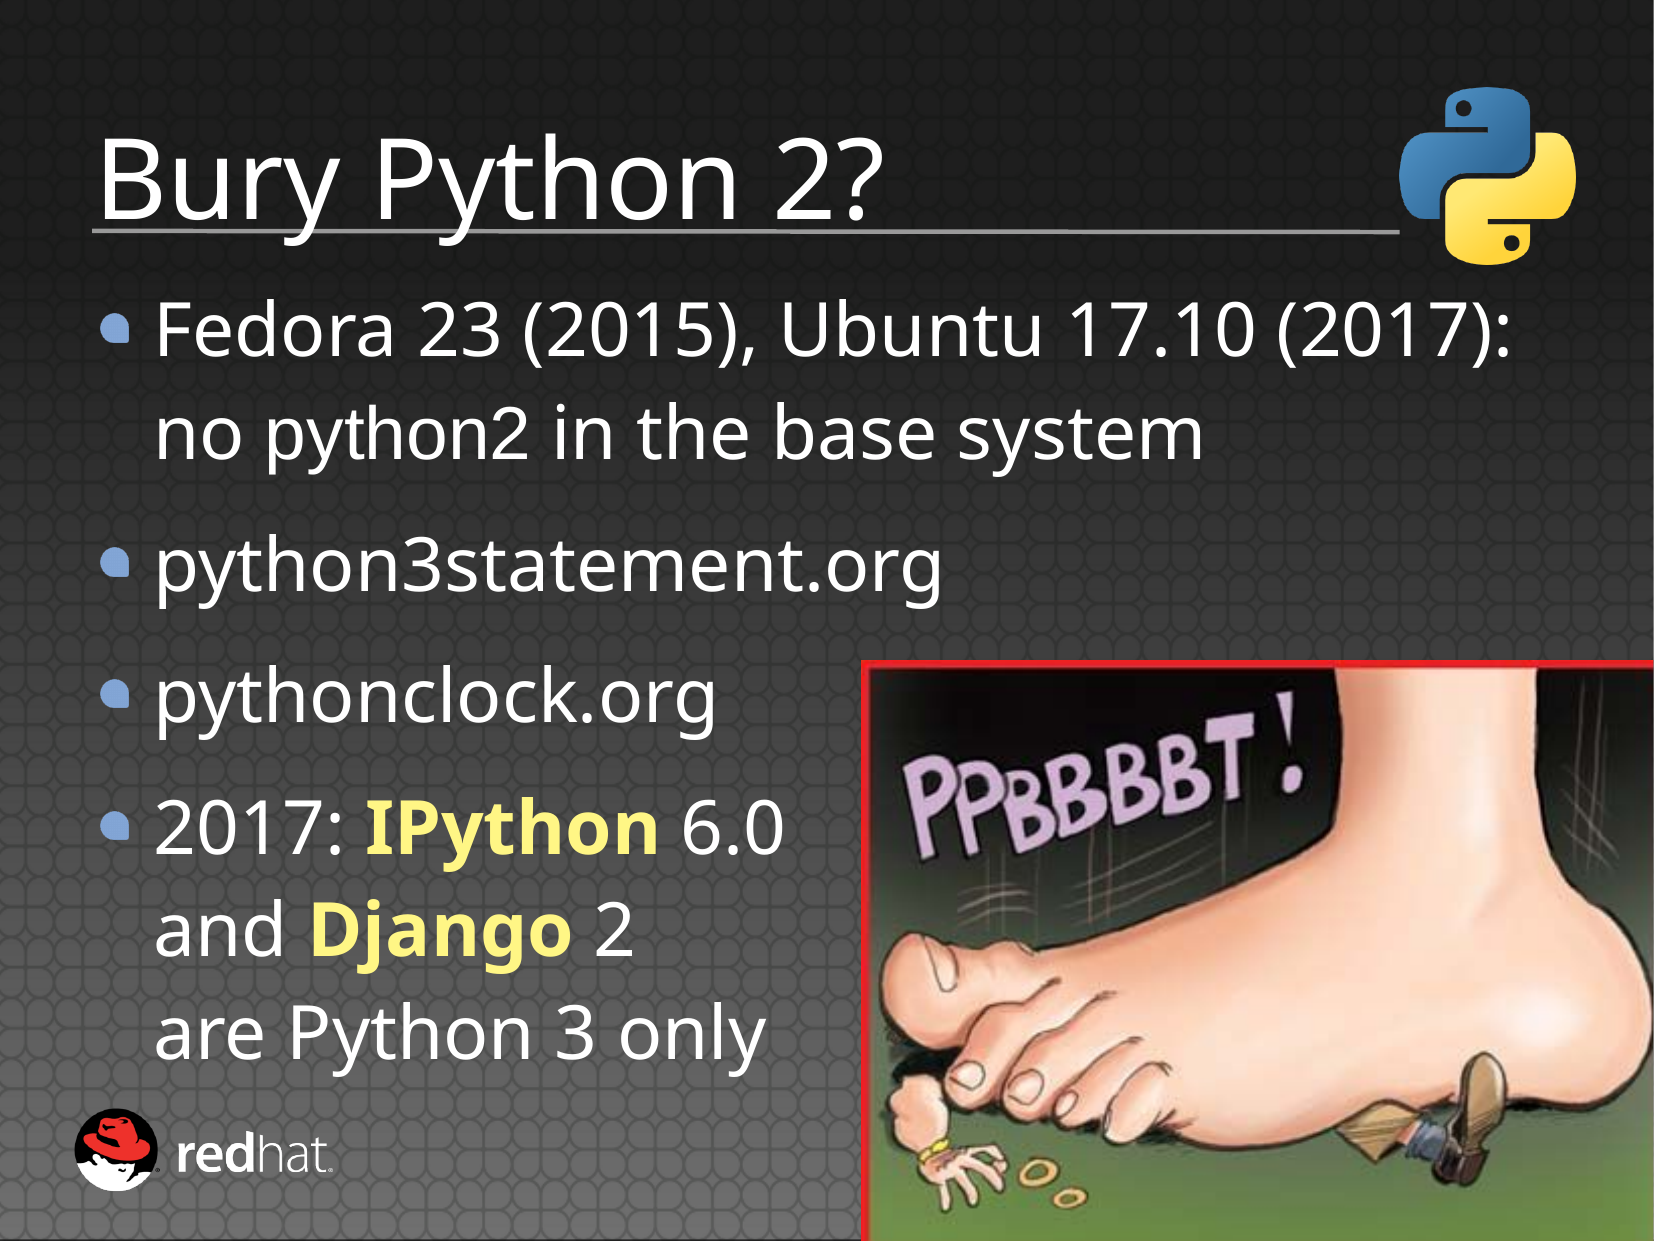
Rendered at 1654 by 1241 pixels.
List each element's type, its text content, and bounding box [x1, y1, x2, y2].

picture [0, 0, 1654, 1241]
list Fedora 23 (2015), Ubuntu 17.10 (2017): no python2 in the base system python3statement.org pythonclock.org 2017: IPython 6.0 and Django 2 are Python 3 only [82, 276, 1571, 1017]
title Bury Python 2? [94, 100, 1426, 251]
